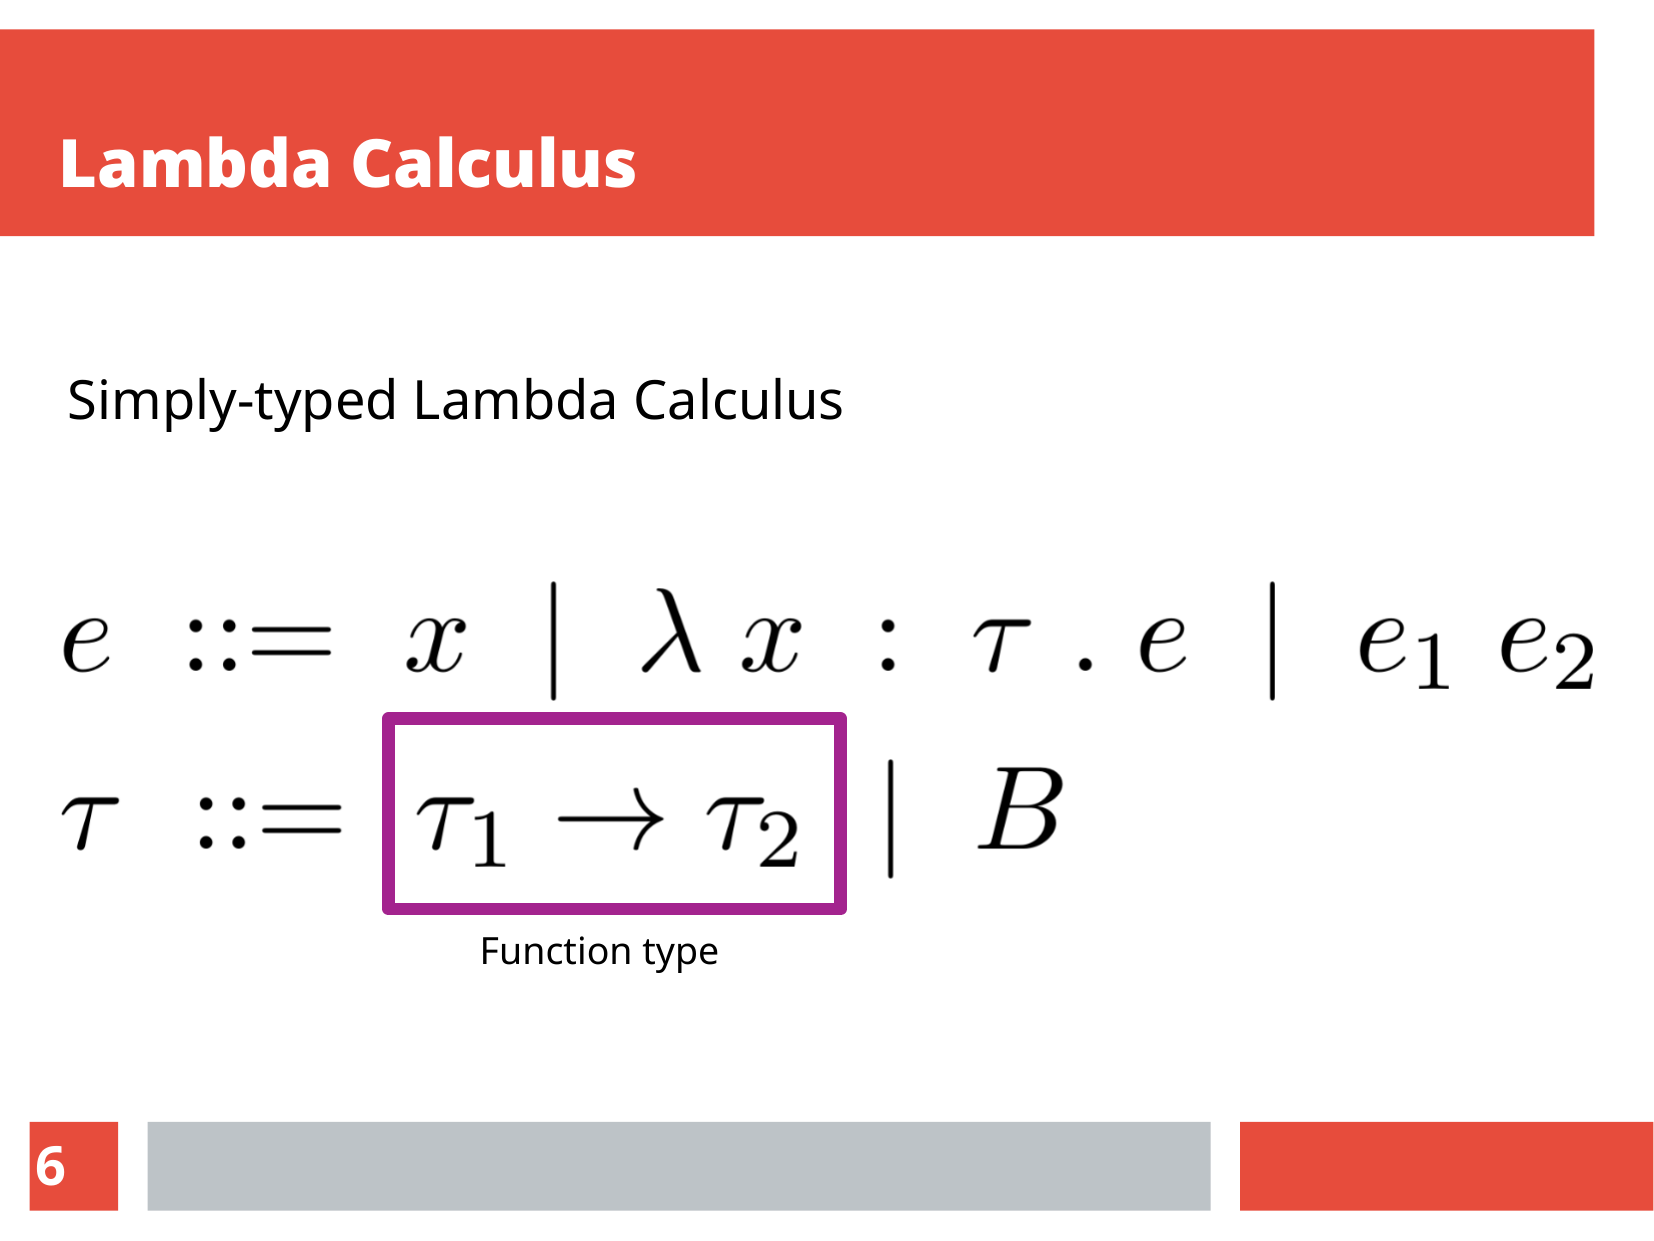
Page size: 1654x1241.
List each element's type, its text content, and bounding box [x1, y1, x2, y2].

picture [0, 522, 1654, 939]
text_box Function type [464, 917, 757, 976]
title Lambda Calculus [59, 58, 1595, 207]
text_box 6 [20, 1119, 254, 1210]
text_box Simply-typed Lambda Calculus [53, 354, 923, 433]
